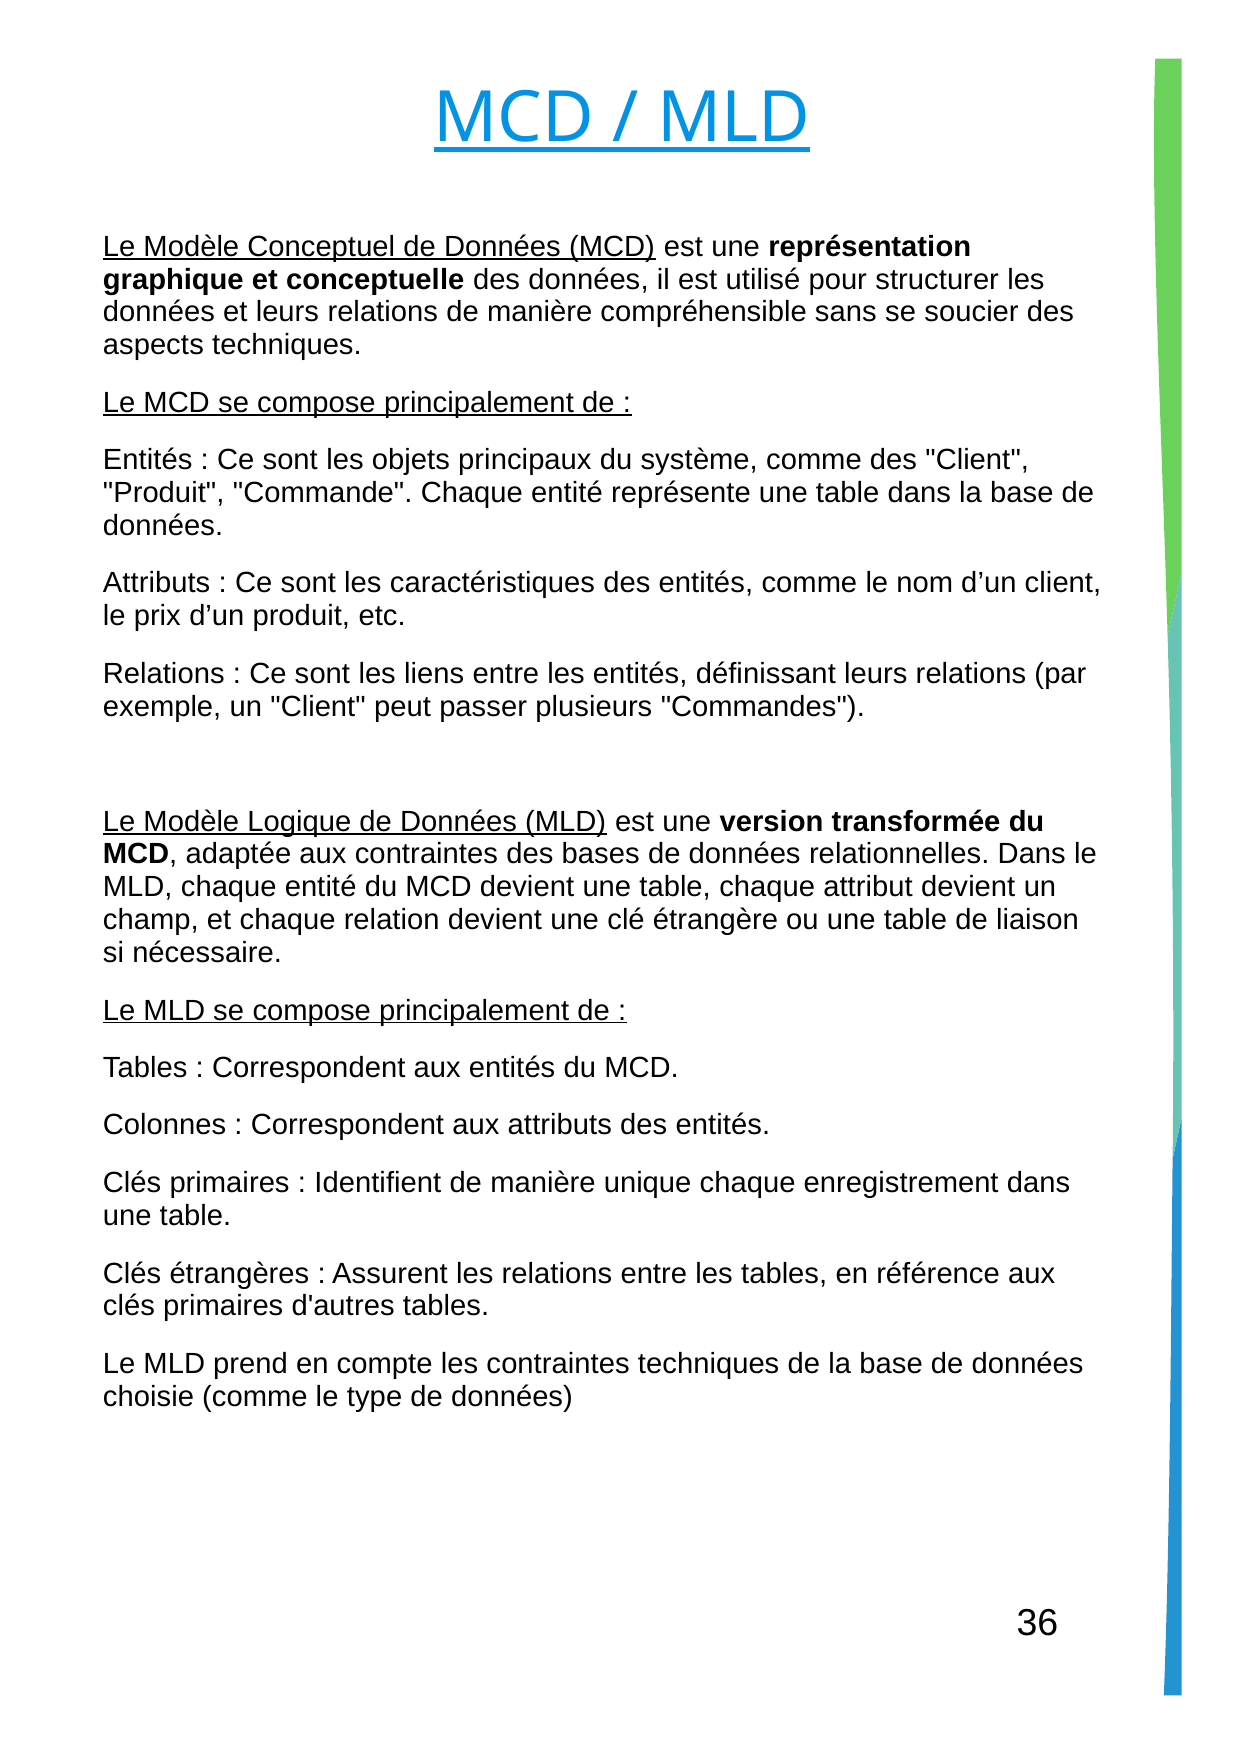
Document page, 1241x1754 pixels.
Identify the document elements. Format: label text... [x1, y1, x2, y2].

text_box Le Modèle Conceptuel de Données (MCD) est une représentation graphique et conceptuelle des données, il est utilisé pour structurer les données et leurs relations de manière compréhensible sans se soucier des aspects techniques. Le MCD se compose principalement de : Entités : Ce sont les objets principaux du système, comme des "Client", "Produit", "Commande". Chaque entité représente une table dans la base de données. Attributs : Ce sont les caractéristiques des entités, comme le nom d’un client, le prix d’un produit, etc. Relations : Ce sont les liens entre les entités, définissant leurs relations (par exemple, un "Client" peut passer plusieurs "Commandes"). Le Modèle Logique de Données (MLD) est une version transformée du MCD, adaptée aux contraintes des bases de données relationnelles. Dans le MLD, chaque entité du MCD devient une table, chaque attribut devient un champ, et chaque relation devient une clé étrangère ou une table de liaison si nécessaire. Le MLD se compose principalement de : Tables : Correspondent aux entités du MCD. Colonnes : Correspondent aux attributs des entités. Clés primaires : Identifient de manière unique chaque enregistrement dans une table. Clés étrangères : Assurent les relations entre les tables, en référence aux clés primaires d'autres tables. Le MLD prend en compte les contraintes techniques de la base de données choisie (comme le type de données) [88, 164, 1122, 1524]
text_box MCD / MLD [418, 58, 862, 177]
text_box <numéro> [1001, 1593, 1203, 1665]
